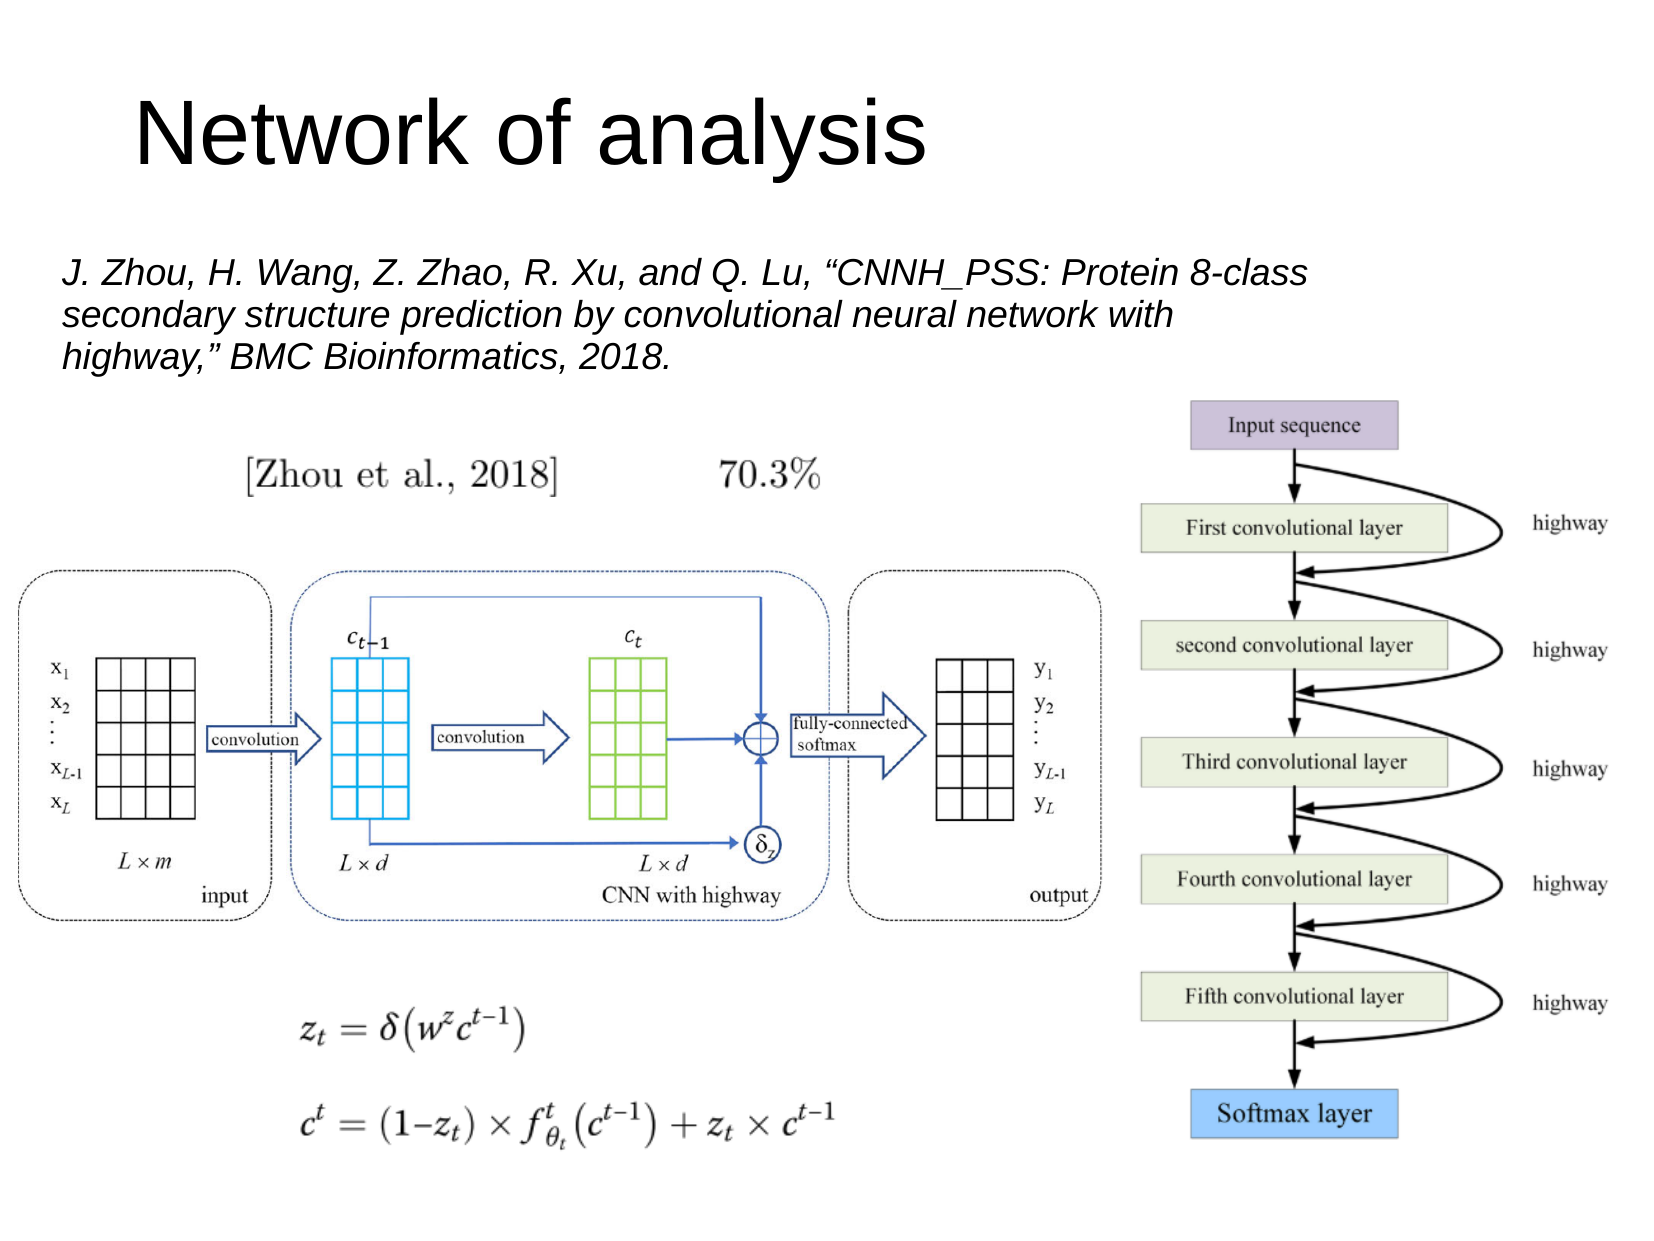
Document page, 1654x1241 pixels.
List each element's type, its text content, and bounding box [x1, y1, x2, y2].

picture [271, 990, 861, 1153]
text_box J. Zhou, H. Wang, Z. Zhao, R. Xu, and Q. Lu, “CNNH_PSS: Protein 8-class secondary structure prediction by convolutional neural network with highway,” BMC Bioinformatics, 2018. [47, 243, 1347, 427]
picture [1122, 389, 1630, 1146]
picture [224, 451, 851, 497]
title Network of analysis [47, 29, 1016, 237]
picture [11, 566, 1112, 925]
